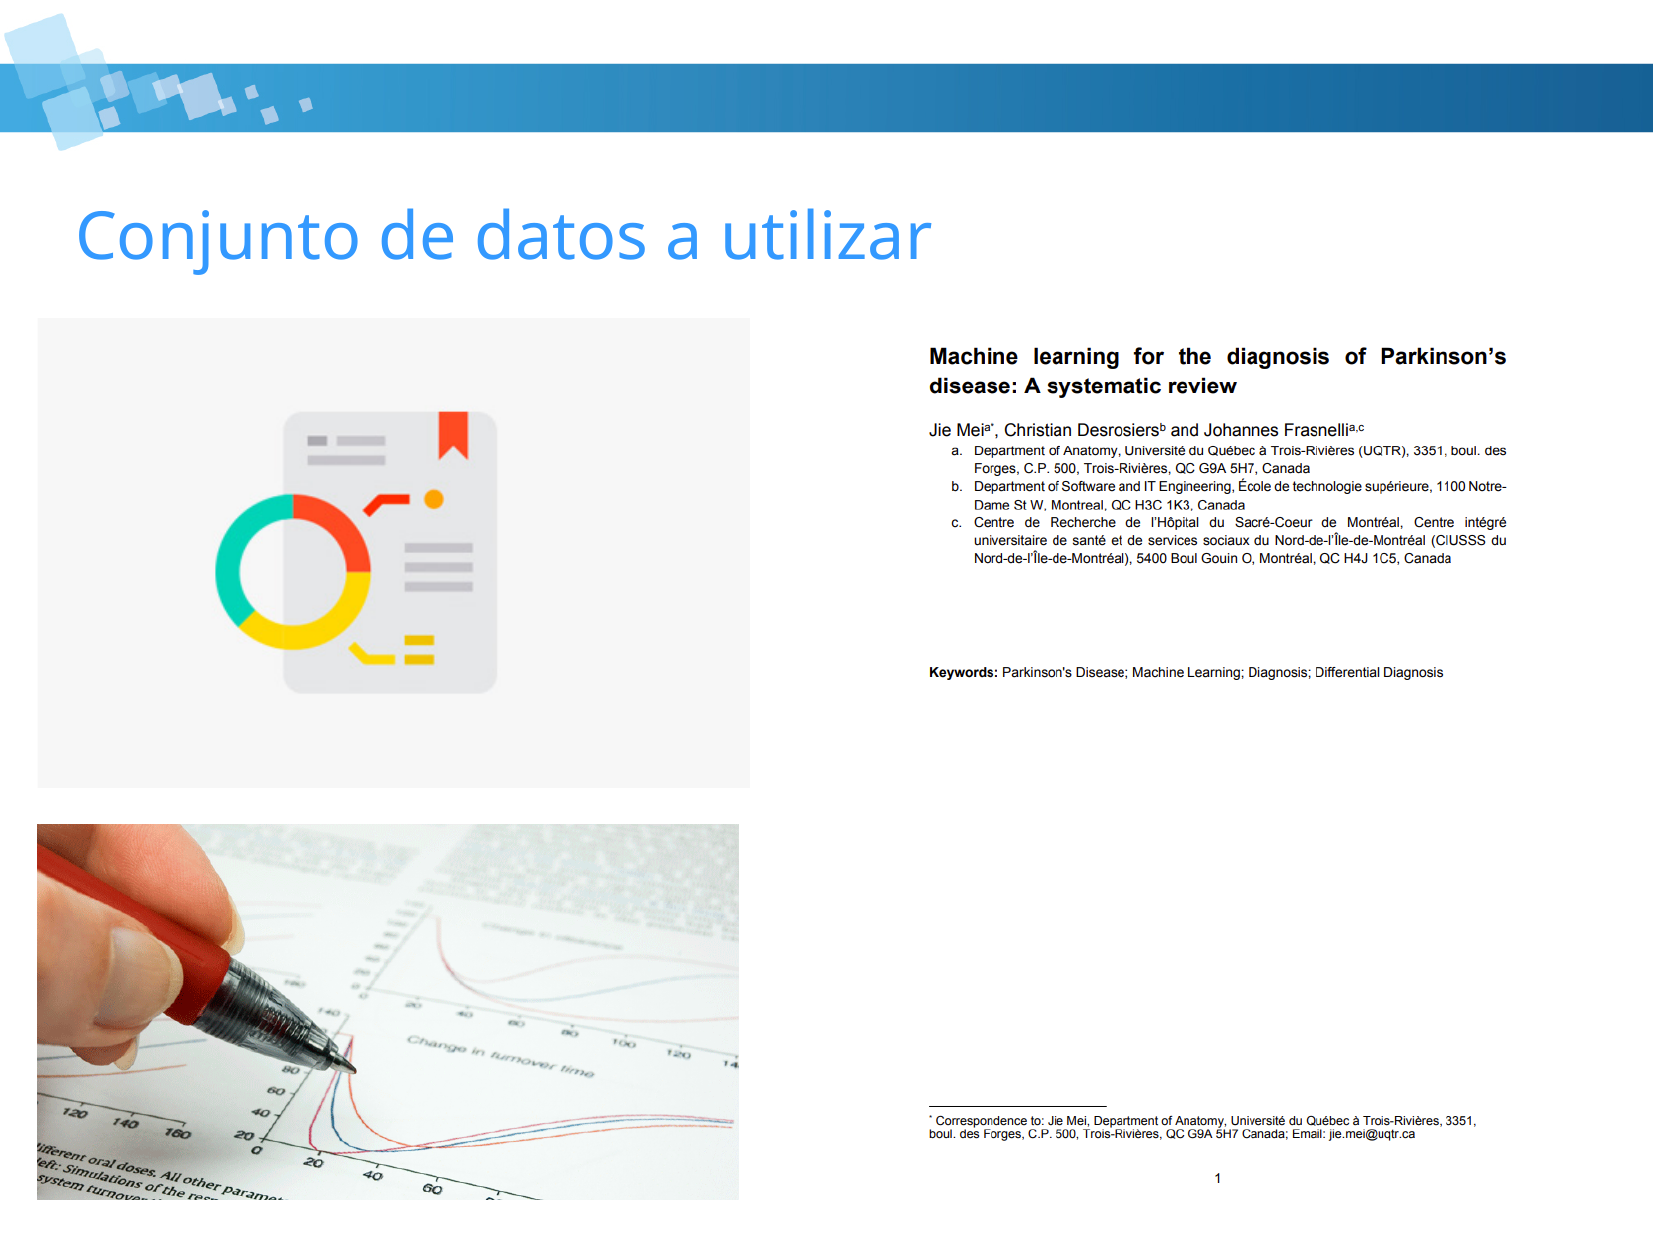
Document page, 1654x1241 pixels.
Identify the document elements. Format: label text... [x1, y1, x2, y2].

picture [0, 0, 1653, 1238]
title Conjunto de datos a utilizar [75, 130, 1564, 338]
